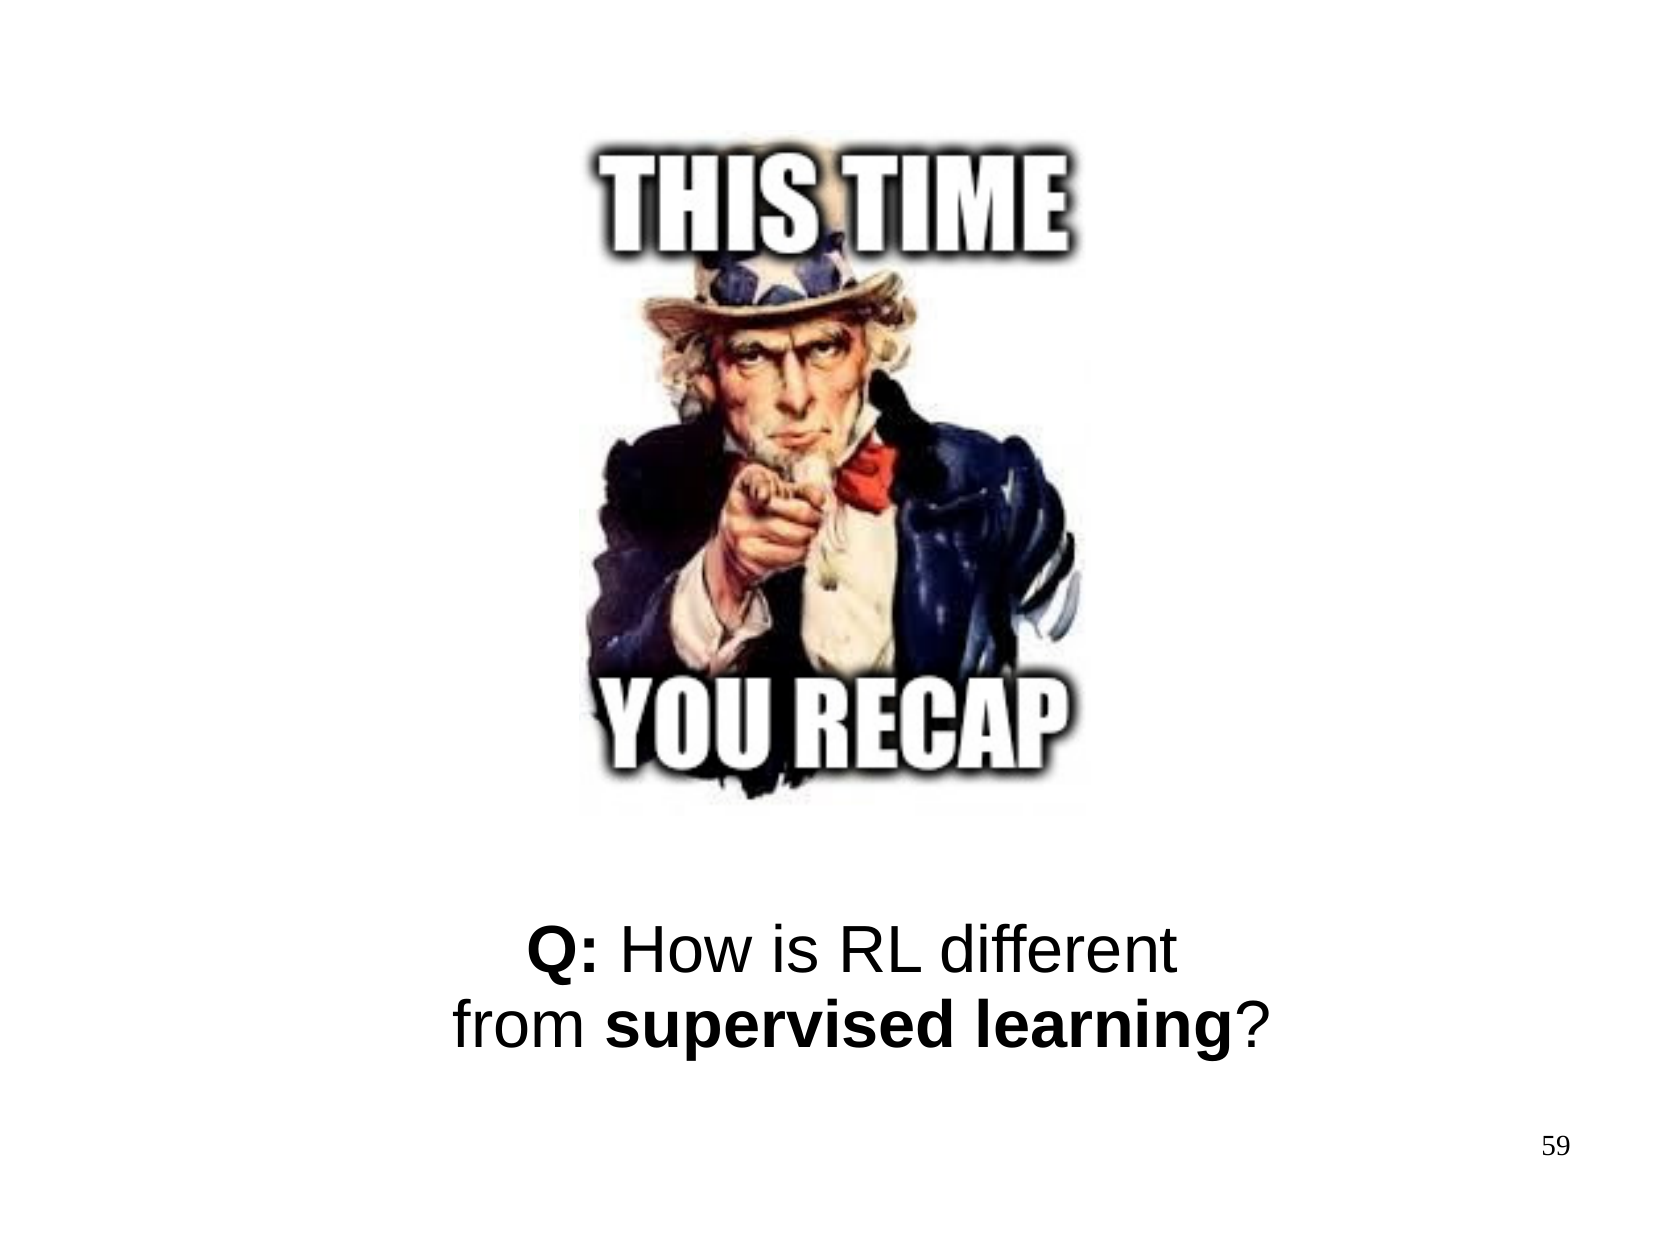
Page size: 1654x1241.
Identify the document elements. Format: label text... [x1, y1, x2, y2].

picture [579, 130, 1091, 816]
list Q: How is RL different from supervised learning? [82, 703, 1571, 1241]
